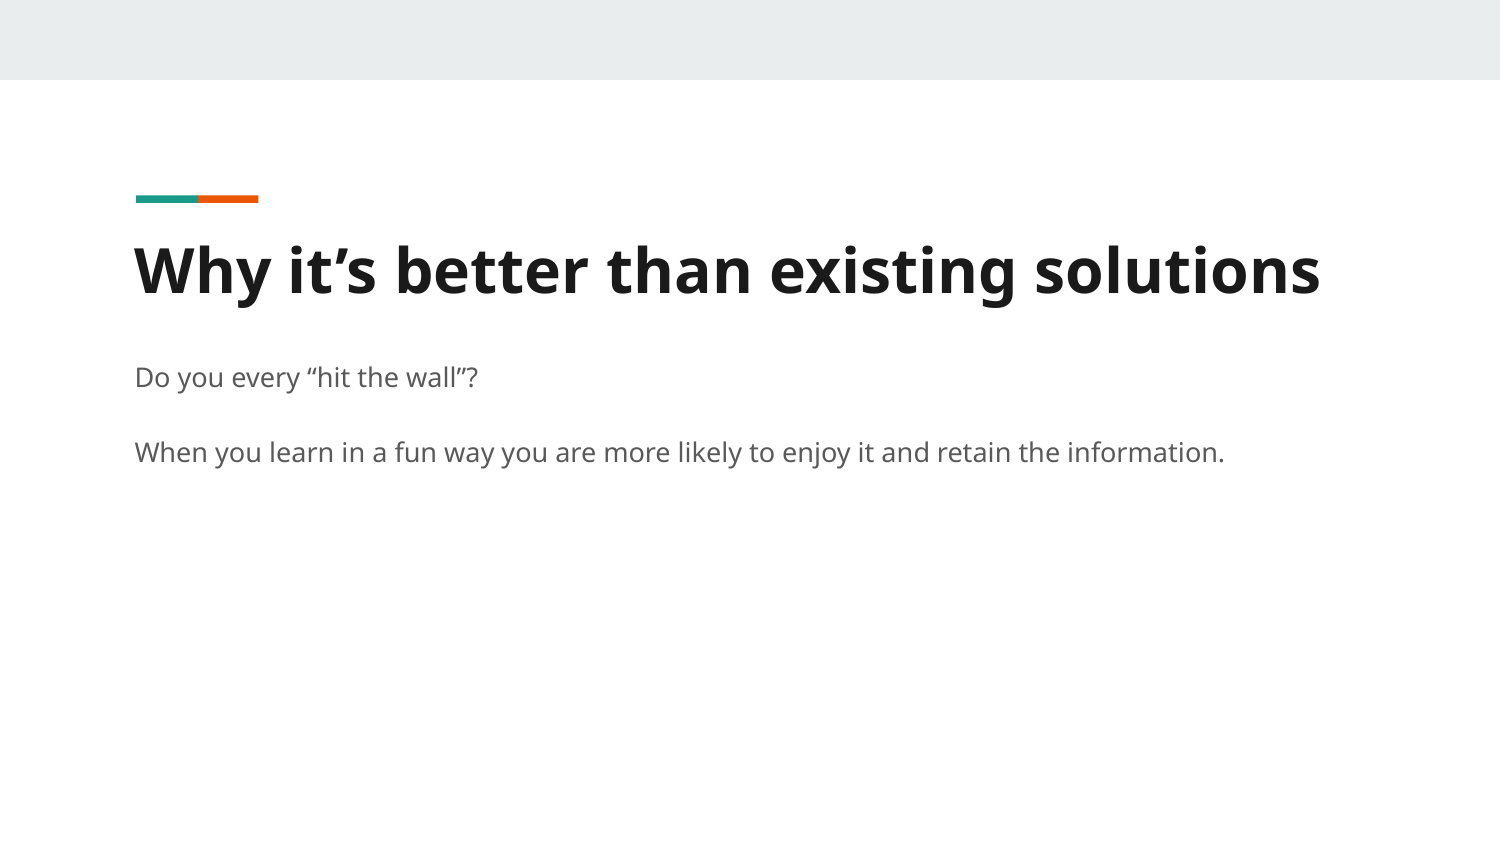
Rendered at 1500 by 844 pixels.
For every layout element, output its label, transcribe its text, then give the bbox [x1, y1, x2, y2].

title Why it’s better than existing solutions [119, 216, 1381, 305]
list Do you every “hit the wall”? When you learn in a fun way you are more likely to enjoy it and retain the information. [119, 341, 1381, 712]
